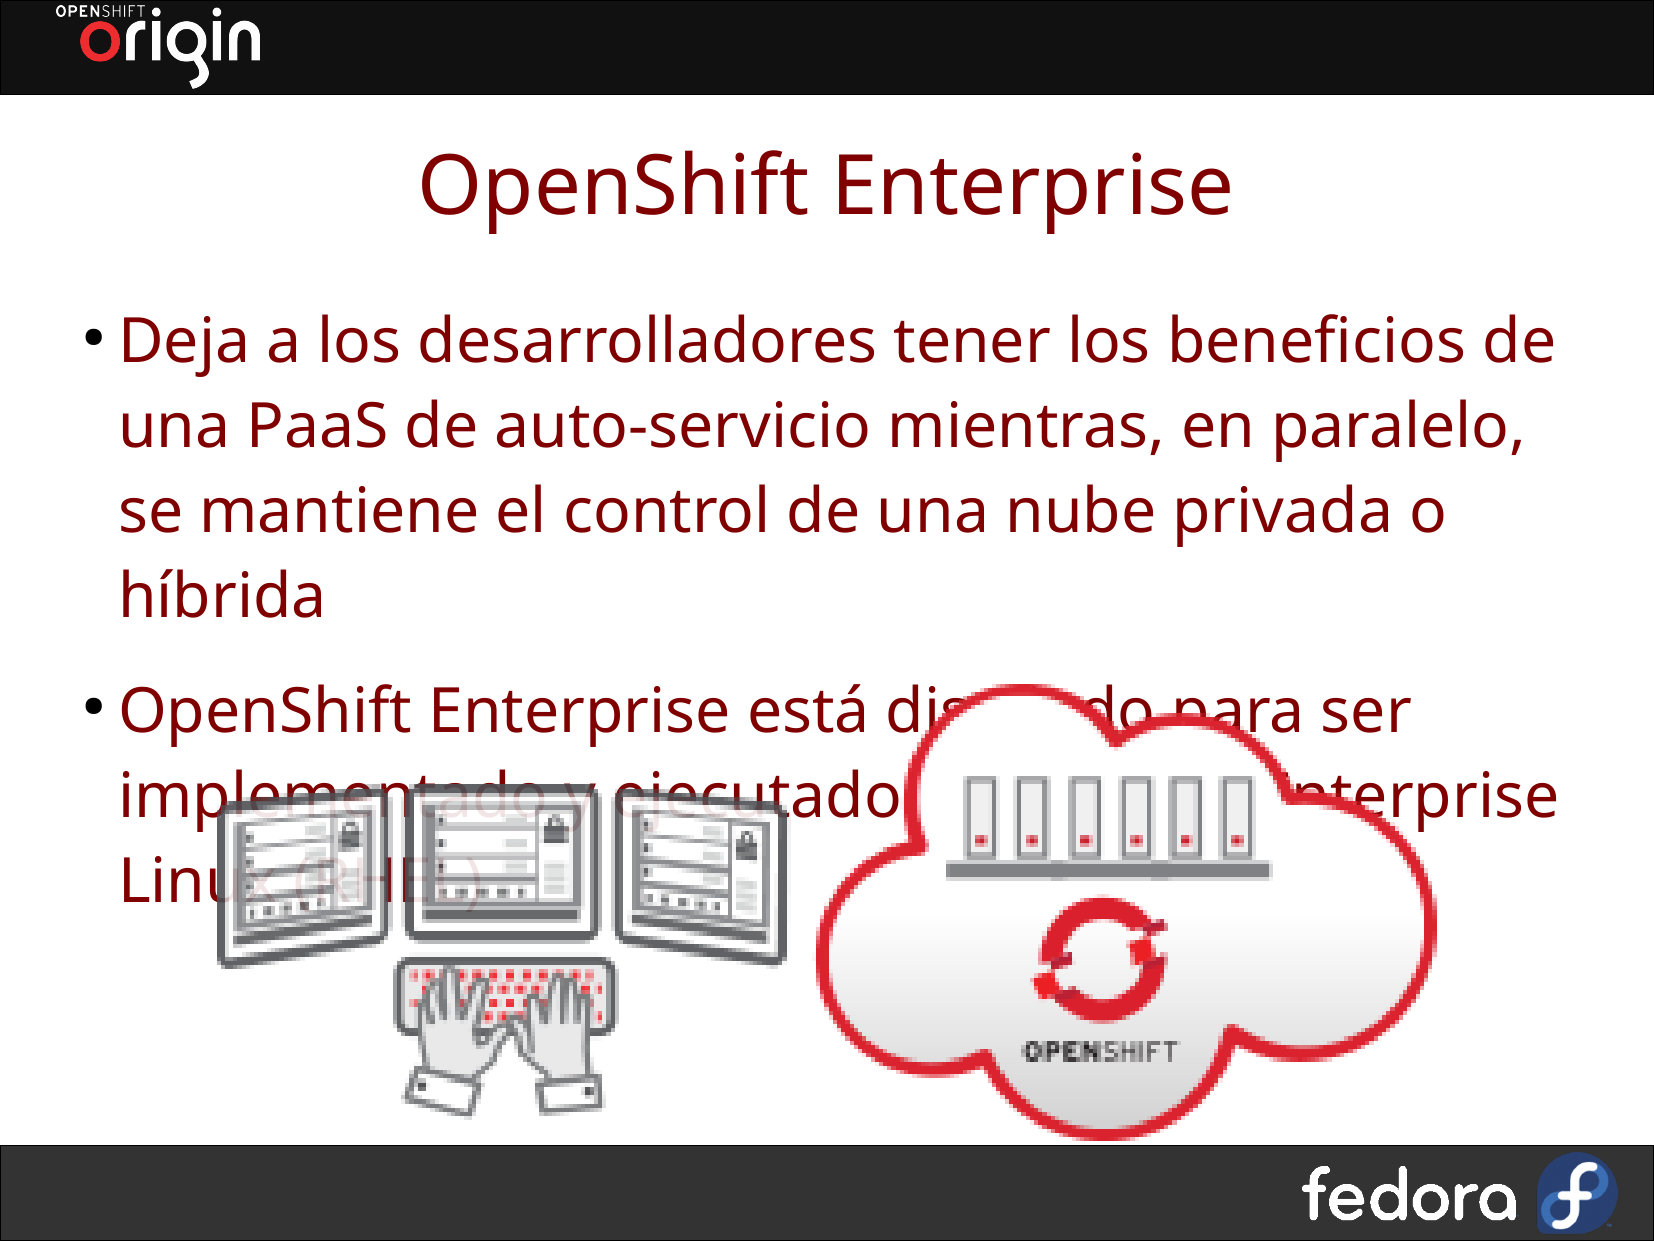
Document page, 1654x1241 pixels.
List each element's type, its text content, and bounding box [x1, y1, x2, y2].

picture [1299, 1151, 1619, 1235]
picture [56, 5, 260, 89]
title OpenShift Enterprise [82, 78, 1571, 287]
text_box Deja a los desarrolladores tener los beneficios de una PaaS de auto-servicio mientras, en paralelo, se mantiene el control de una nube privada o híbrida OpenShift Enterprise está diseñado para ser implementado y ejecutado en Red Hat Enterprise Linux (RHEL) [82, 296, 1571, 1099]
picture [217, 684, 1437, 1146]
